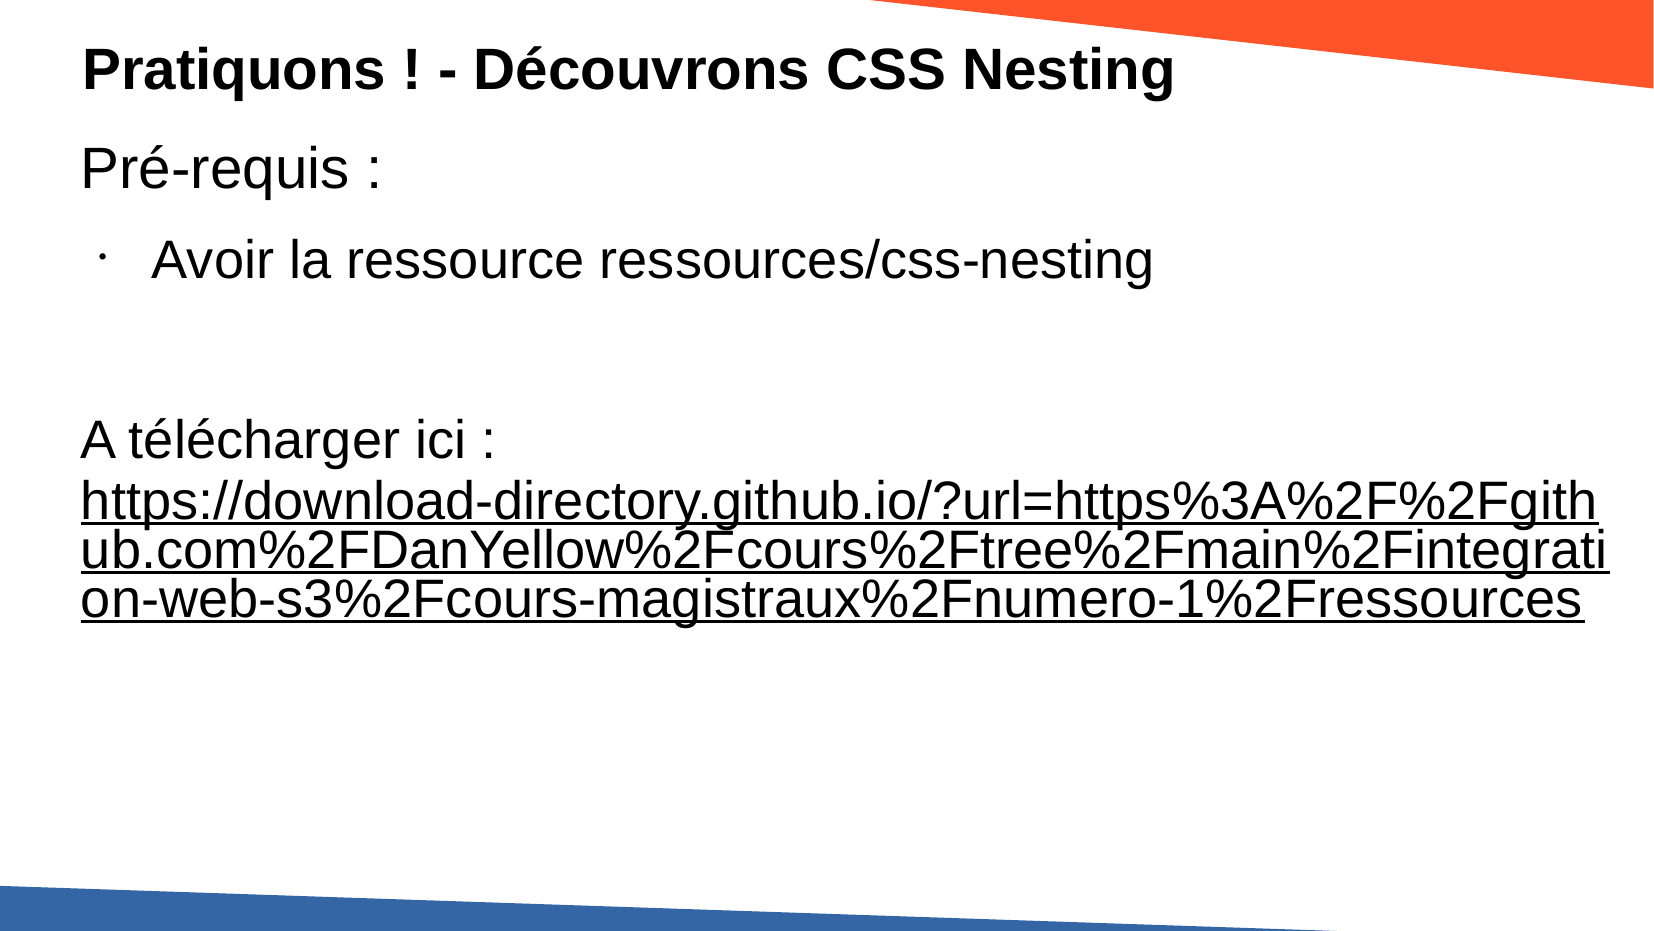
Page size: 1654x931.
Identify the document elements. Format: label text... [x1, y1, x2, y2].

list Pré-requis : Avoir la ressource ressources/css-nesting A télécharger ici : https://download-directory.github.io/?url=https%3A%2F%2Fgithub.com%2FDanYellow%2Fcours%2Ftree%2Fmain%2Fintegration-web-s3%2Fcours-magistraux%2Fnumero-1%2Fressources [80, 135, 1620, 721]
text_box [0, 885, 1337, 931]
title Pratiquons ! - Découvrons CSS Nesting [82, 37, 1571, 114]
text_box [869, 0, 1654, 89]
